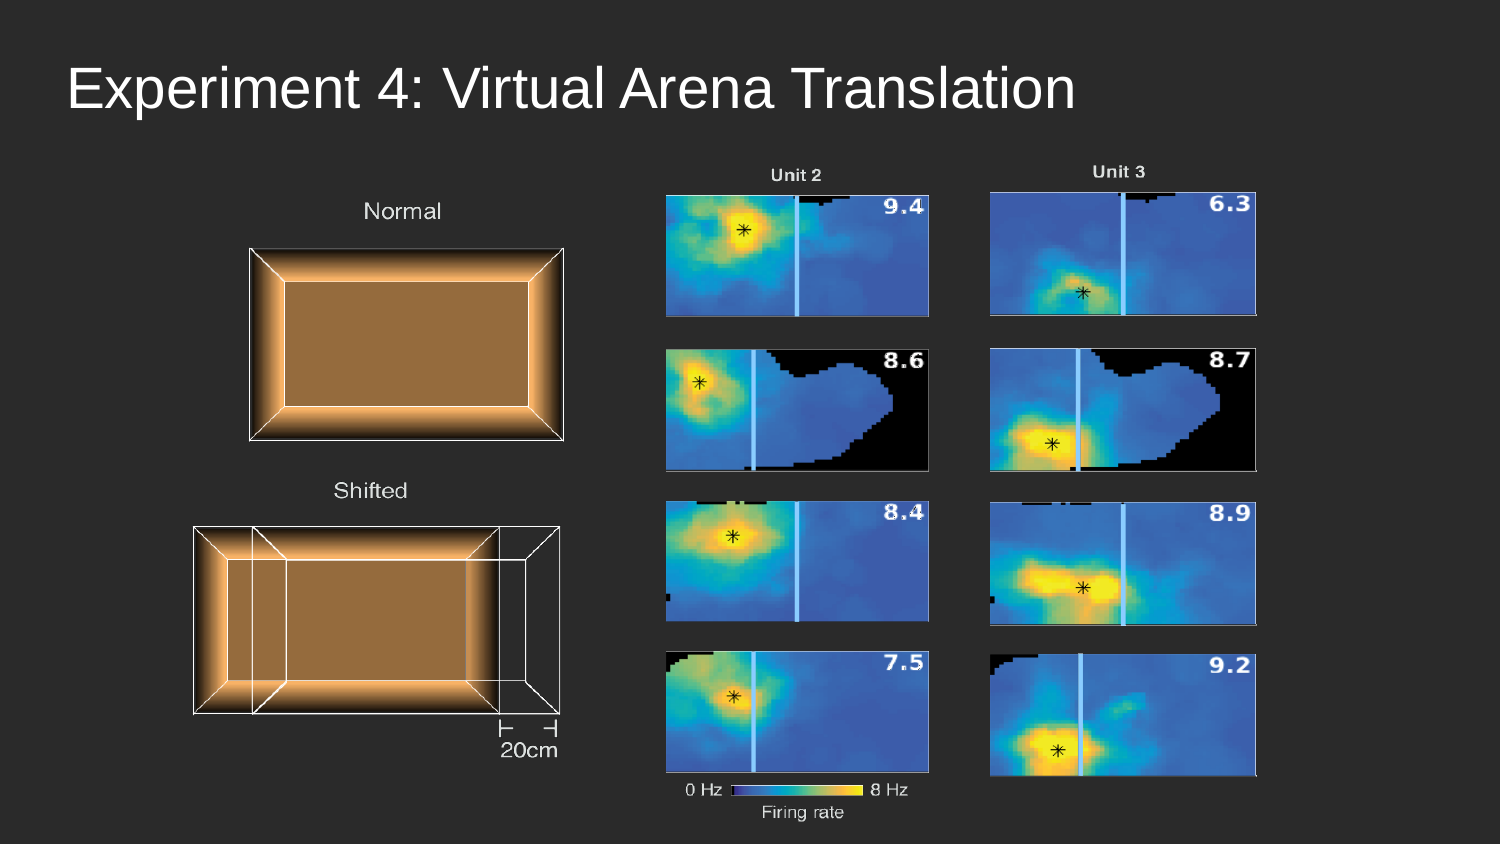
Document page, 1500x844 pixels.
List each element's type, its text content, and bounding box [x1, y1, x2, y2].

title Experiment 4: Virtual Arena Translation [51, 35, 1449, 130]
picture [176, 464, 581, 770]
picture [978, 159, 1263, 784]
picture [658, 159, 939, 825]
picture [238, 192, 576, 451]
